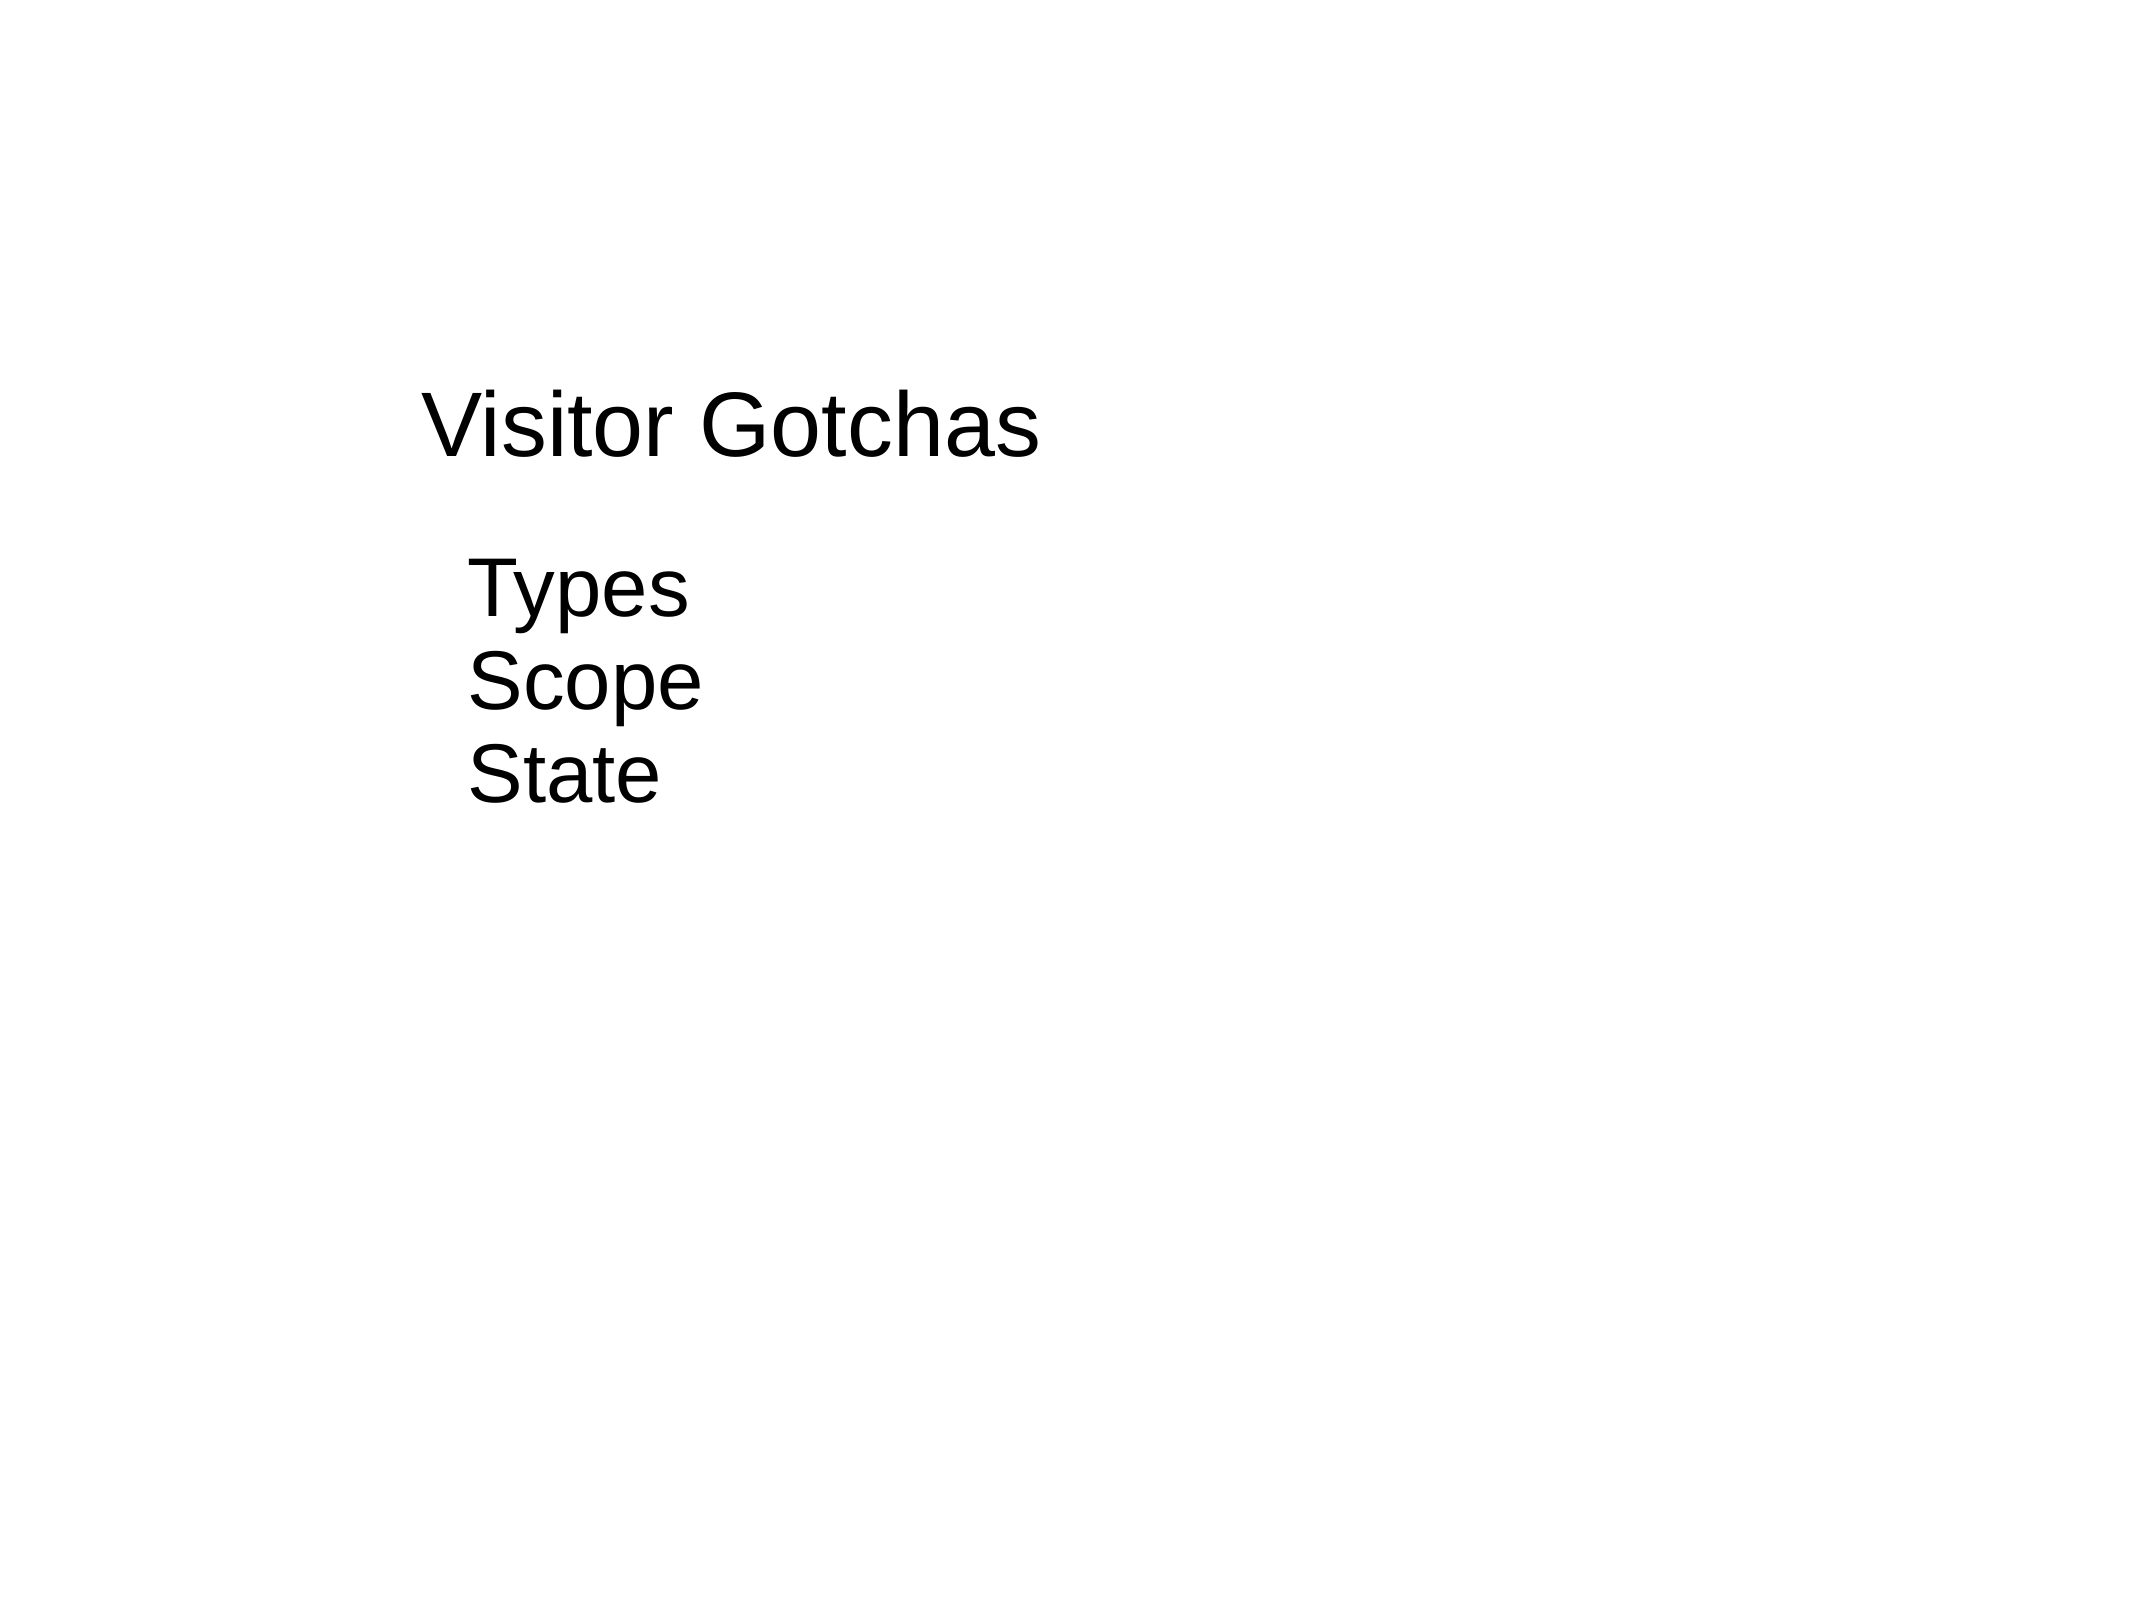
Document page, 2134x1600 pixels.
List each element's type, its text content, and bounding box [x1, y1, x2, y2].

text_box Visitor Gotchas Types Scope State [421, 373, 2134, 1395]
